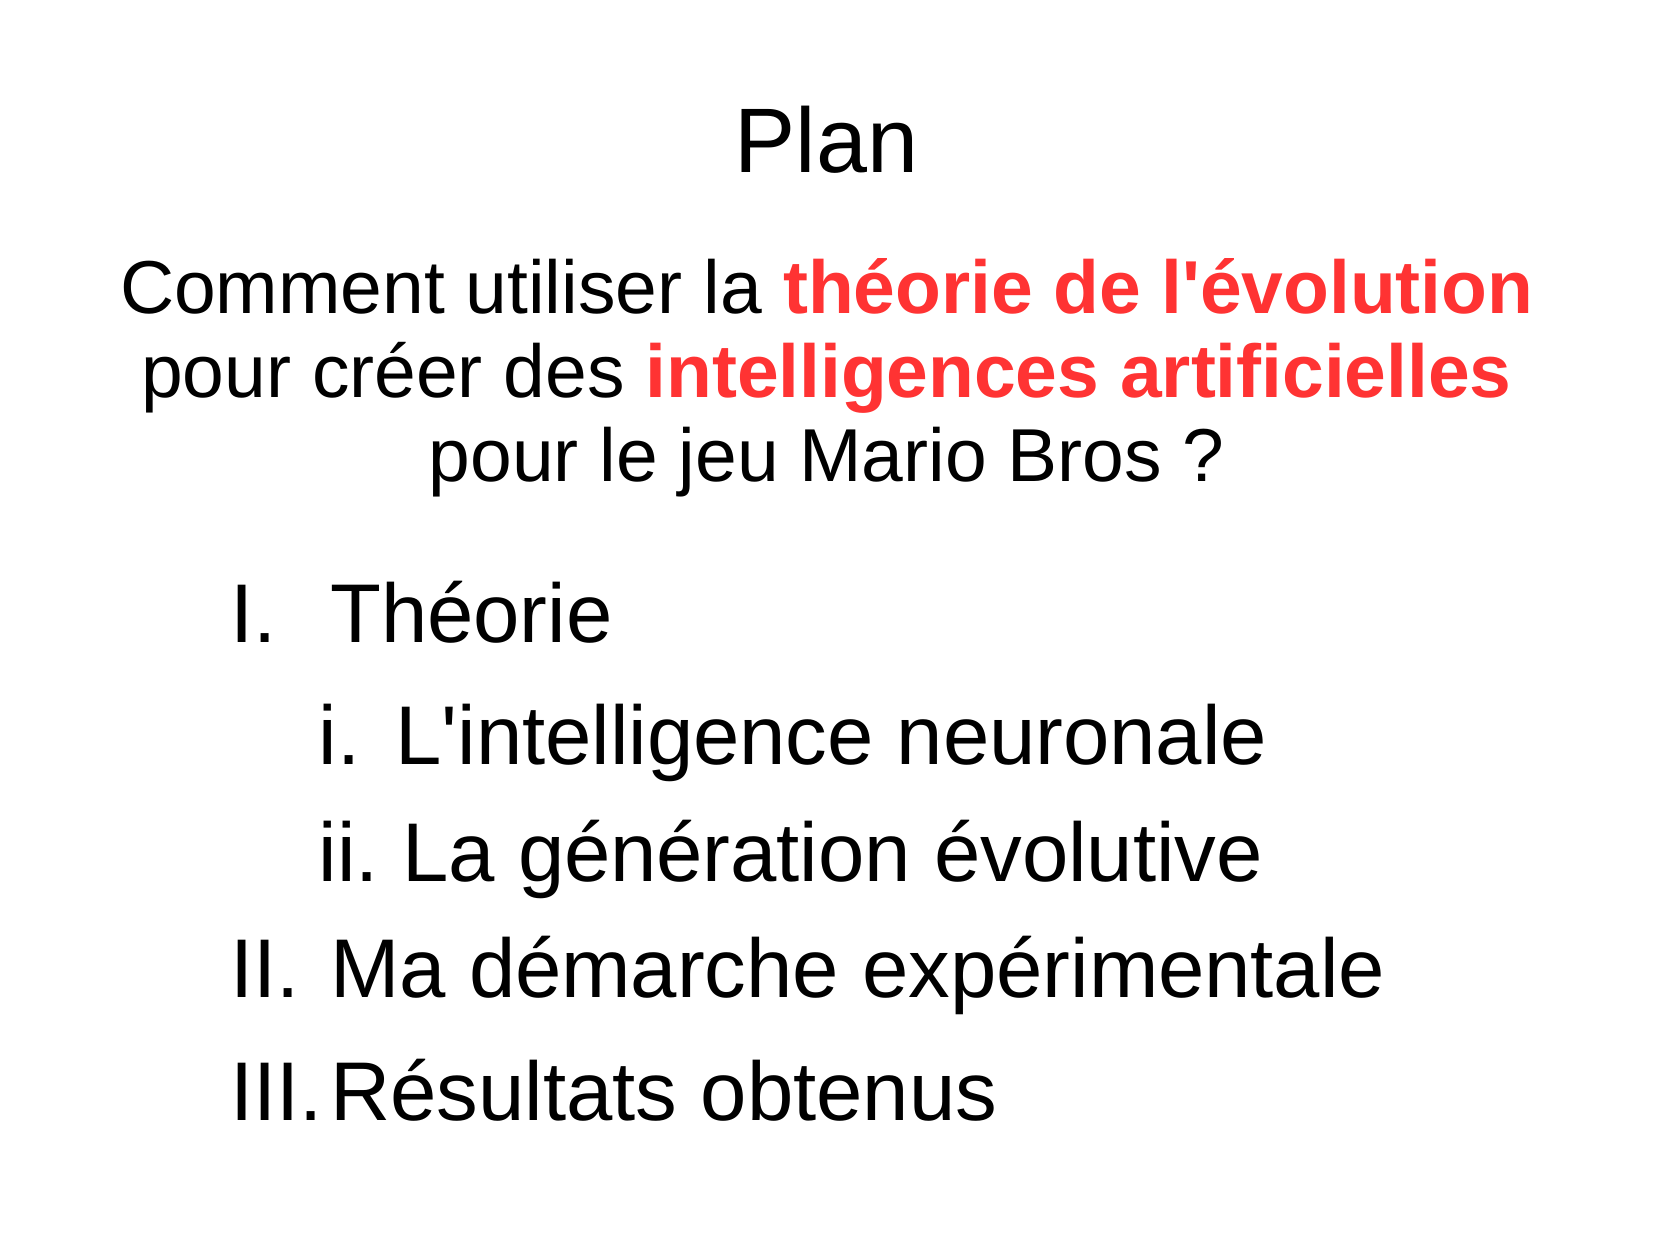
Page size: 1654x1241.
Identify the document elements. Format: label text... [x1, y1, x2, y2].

list Théorie L'intelligence neuronale La génération évolutive Ma démarche expérimentale Résultats obtenus [230, 566, 1424, 1146]
title Comment utiliser la théorie de l'évolution pour créer des intelligences artificielles pour le jeu Mario Bros ? [82, 245, 1571, 498]
title Plan [82, 37, 1571, 245]
